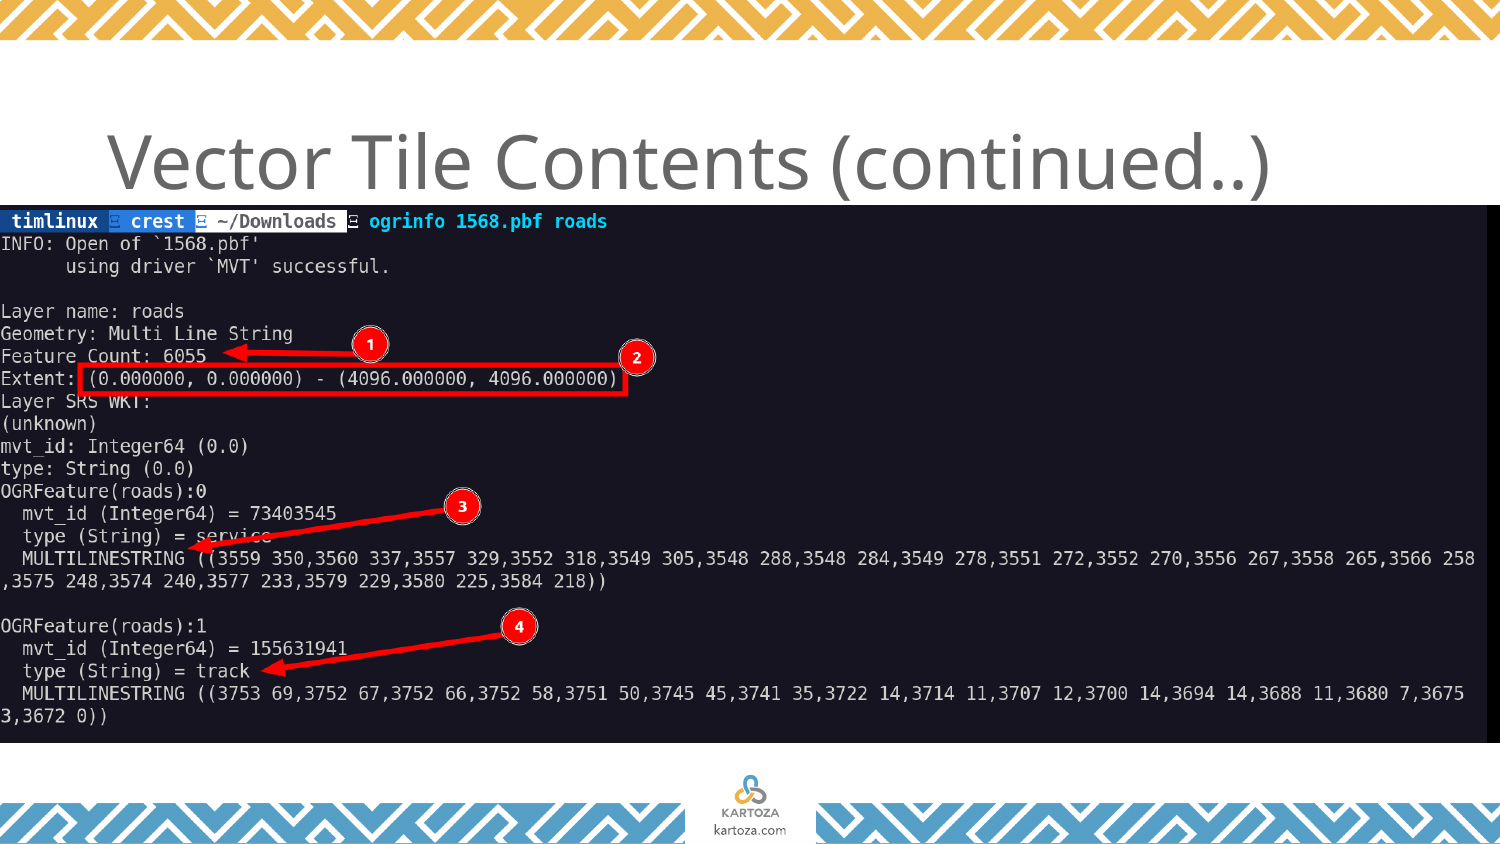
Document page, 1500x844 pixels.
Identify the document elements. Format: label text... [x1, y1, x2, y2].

title Vector Tile Contents (continued..) [107, 80, 1393, 205]
picture [0, 0, 1500, 844]
